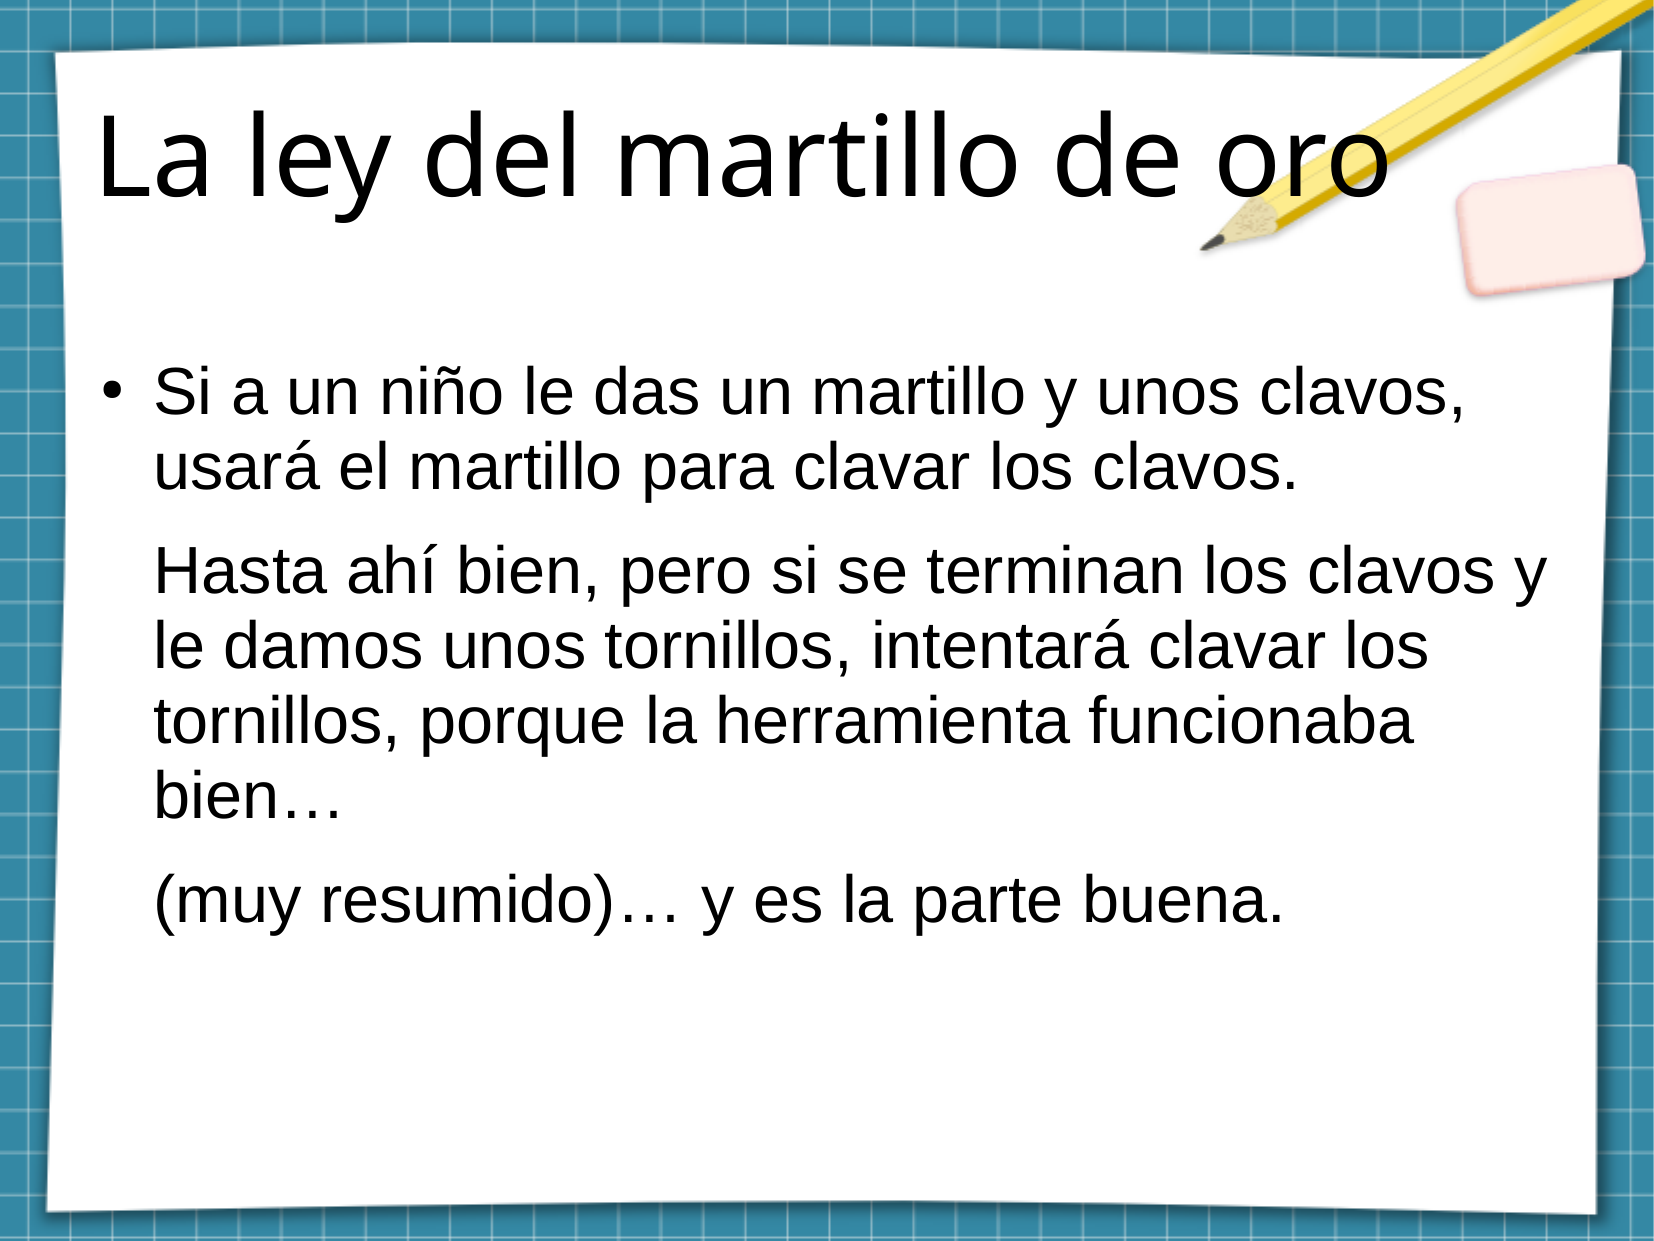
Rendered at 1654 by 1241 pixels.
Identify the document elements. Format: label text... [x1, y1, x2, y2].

picture [0, 0, 1654, 1241]
list Si a un niño le das un martillo y unos clavos, usará el martillo para clavar los clavos. Hasta ahí bien, pero si se terminan los clavos y le damos unos tornillos, intentará clavar los tornillos, porque la herramienta funcionaba bien… (muy resumido)… y es la parte buena. [82, 354, 1571, 1074]
title La ley del martillo de oro [0, 49, 1489, 257]
